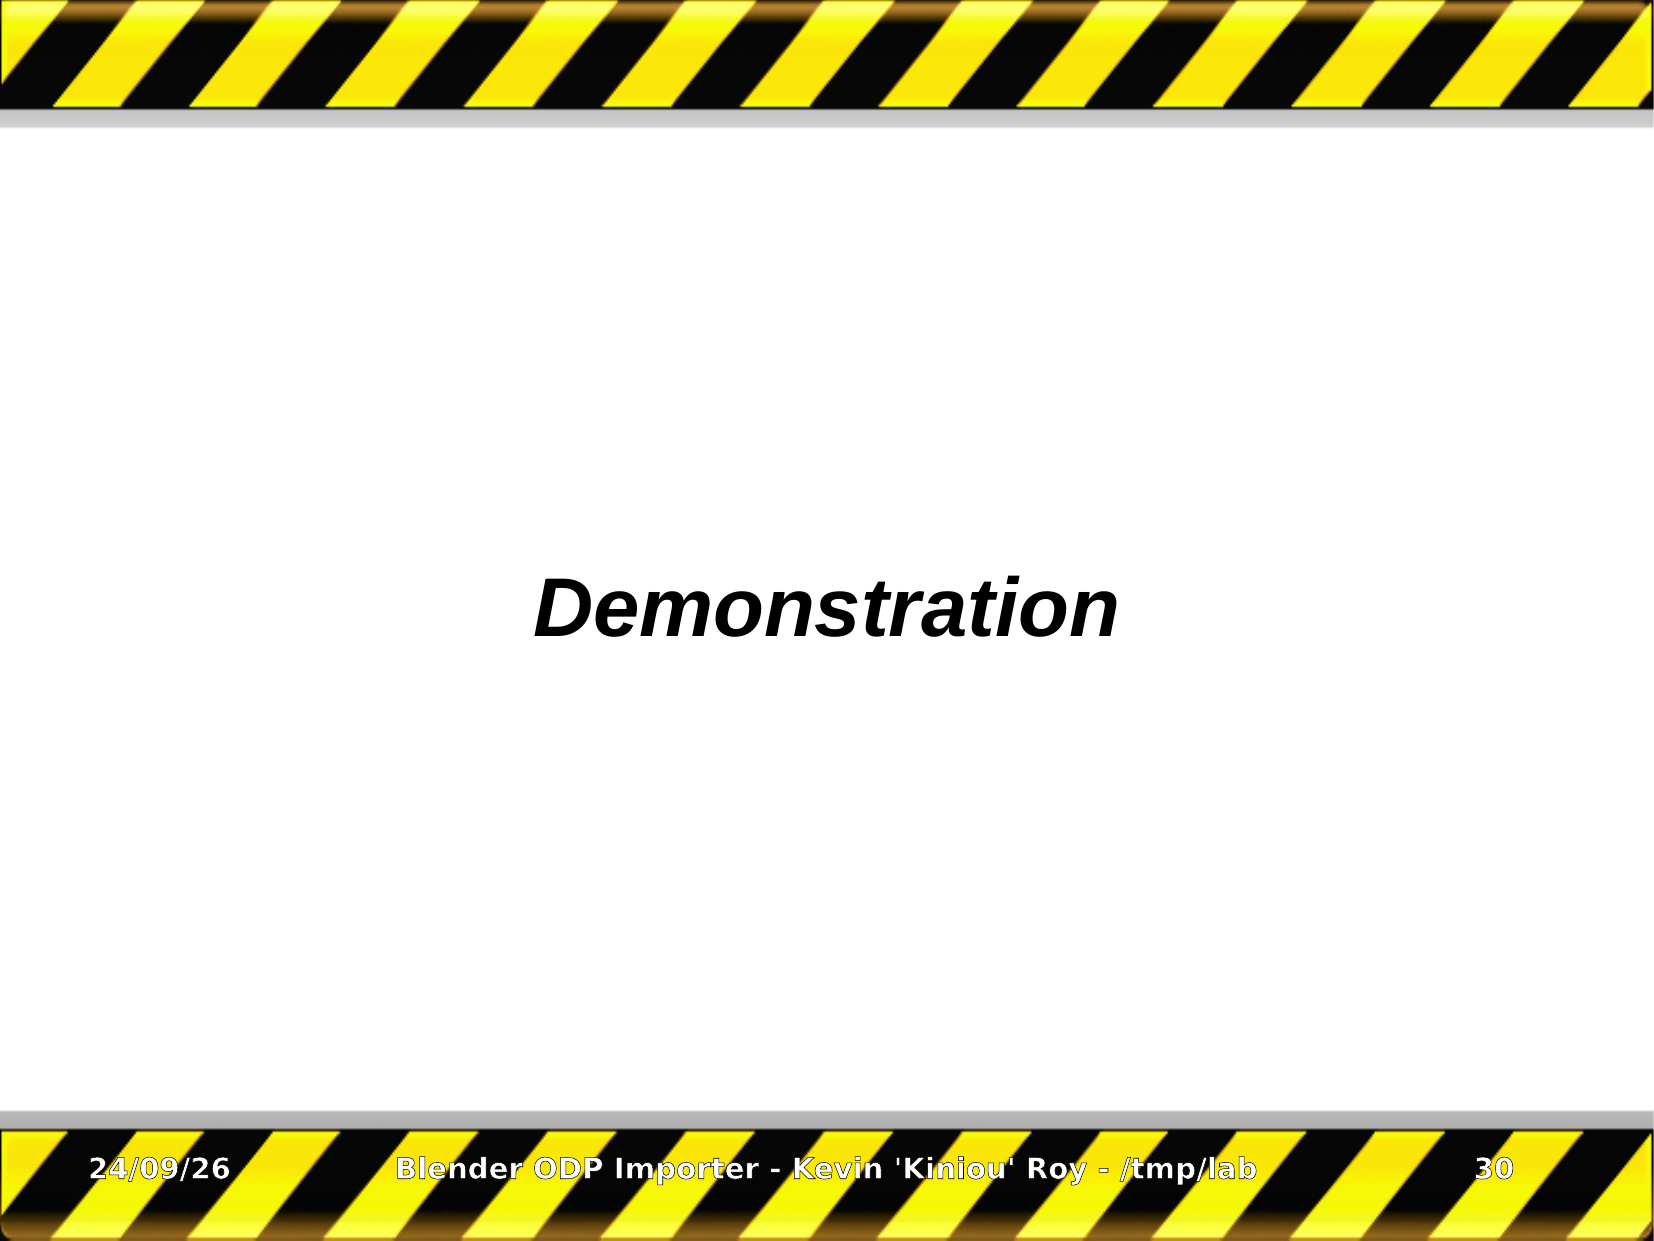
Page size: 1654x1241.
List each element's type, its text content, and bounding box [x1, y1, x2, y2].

picture [0, 0, 1654, 1241]
subtitle Demonstration [59, 561, 1595, 680]
